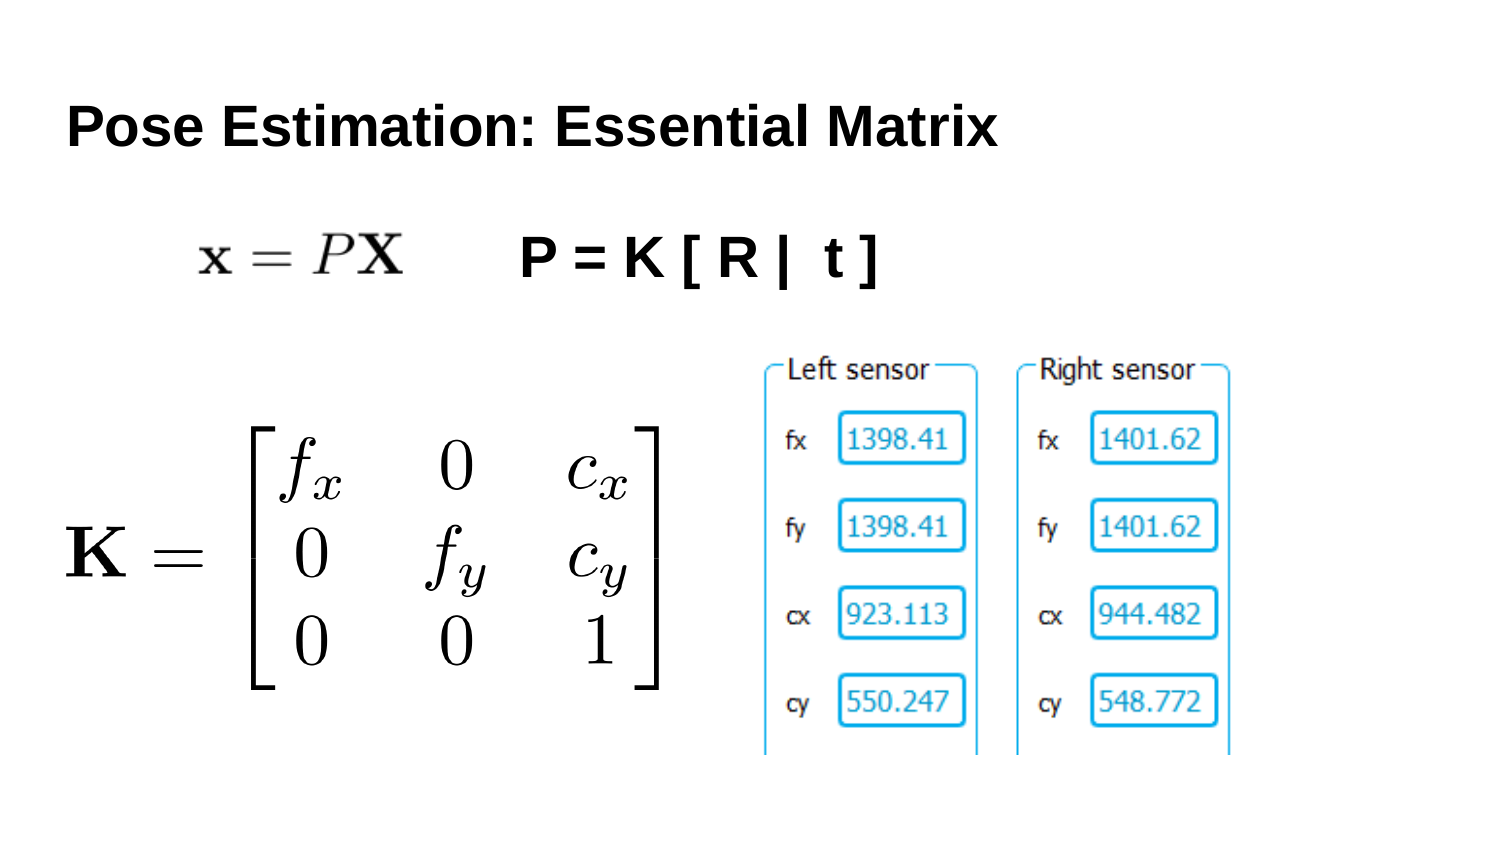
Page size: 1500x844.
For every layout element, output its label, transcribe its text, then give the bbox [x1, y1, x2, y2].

title Pose Estimation: Essential Matrix [51, 72, 1449, 167]
text_box P = K [ R | t ] [504, 204, 1500, 338]
picture [196, 192, 403, 307]
picture [757, 337, 1246, 755]
picture [66, 426, 659, 690]
